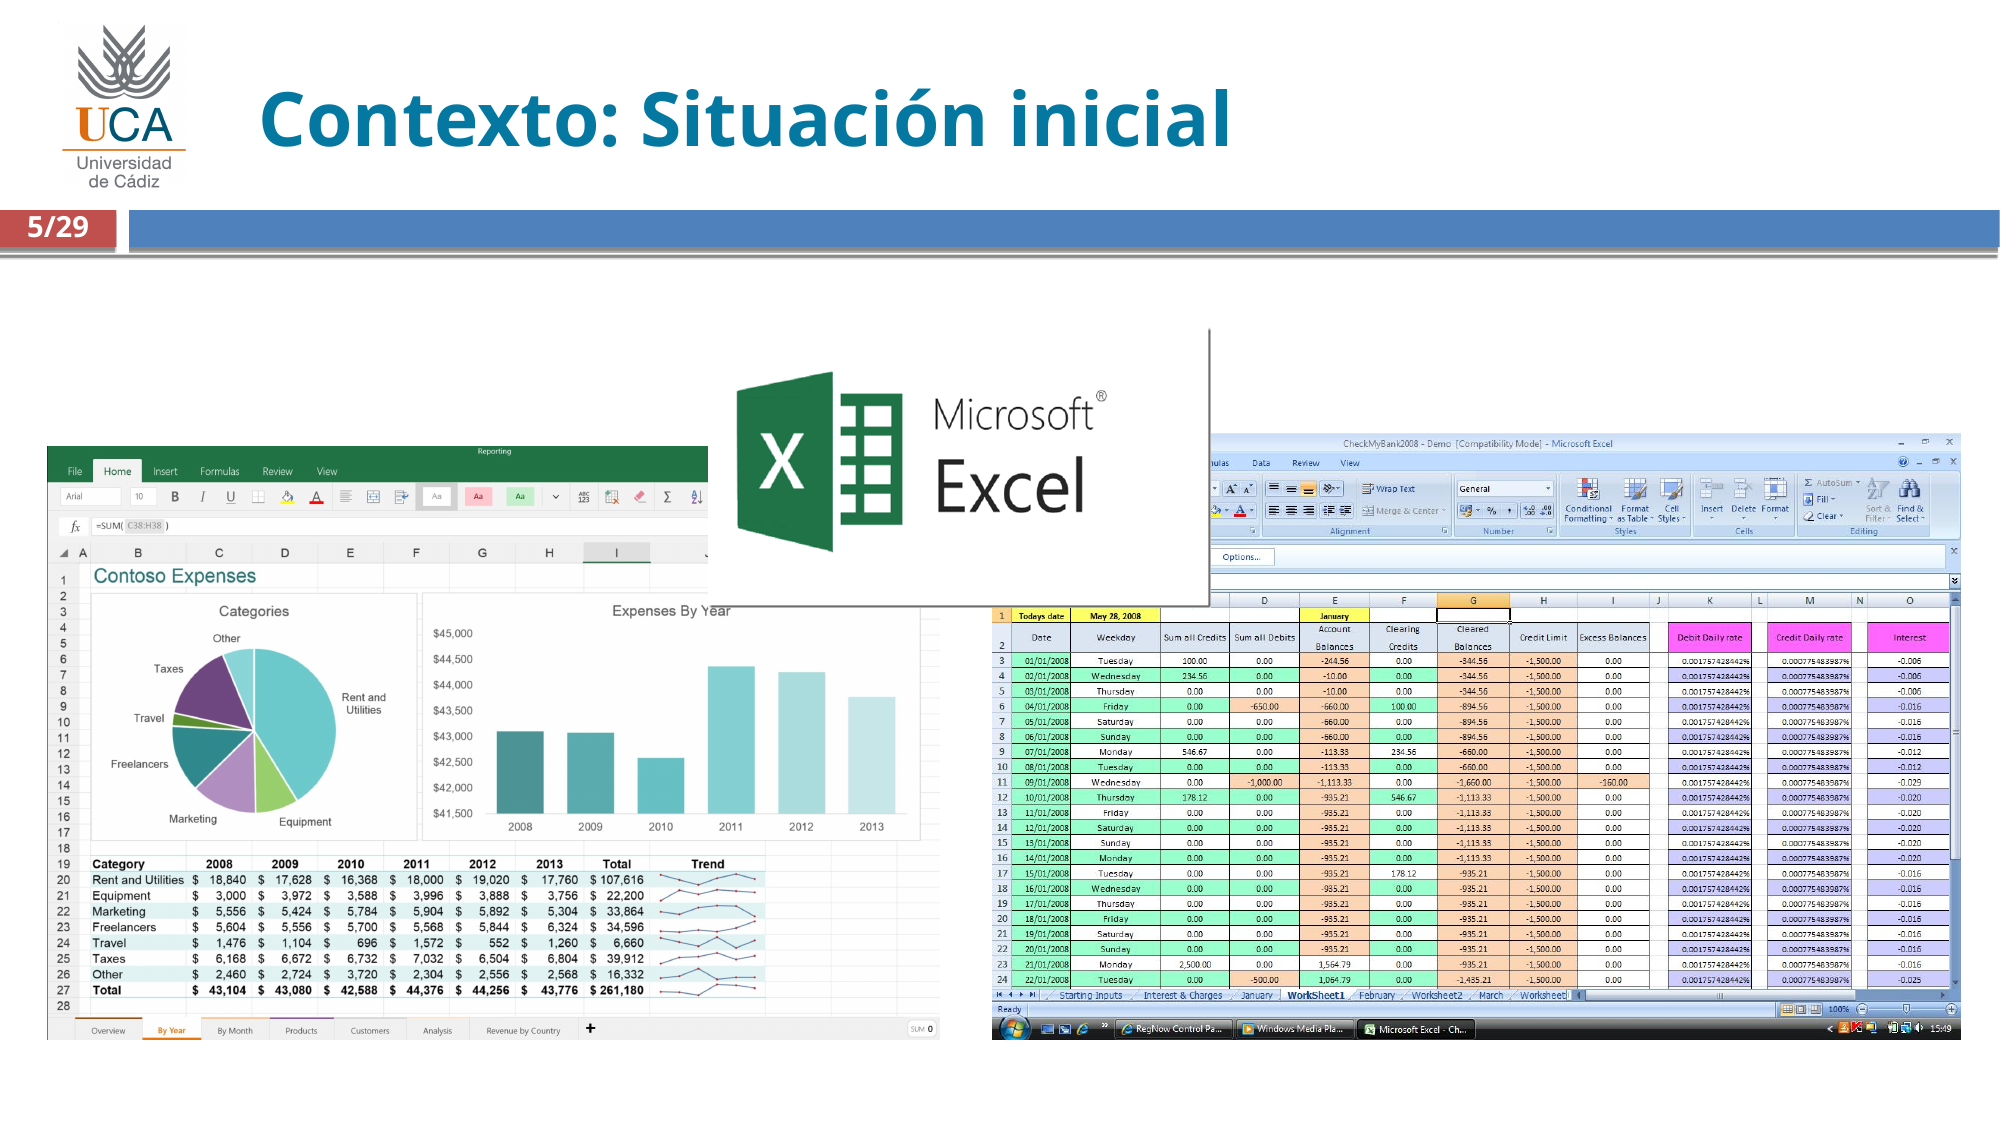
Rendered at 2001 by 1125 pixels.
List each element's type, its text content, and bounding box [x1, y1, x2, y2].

text_box Contexto: Situación inicial [243, 44, 1752, 188]
text_box <número>/29 [0, 208, 117, 249]
picture [58, 22, 190, 191]
picture [47, 327, 1961, 1040]
